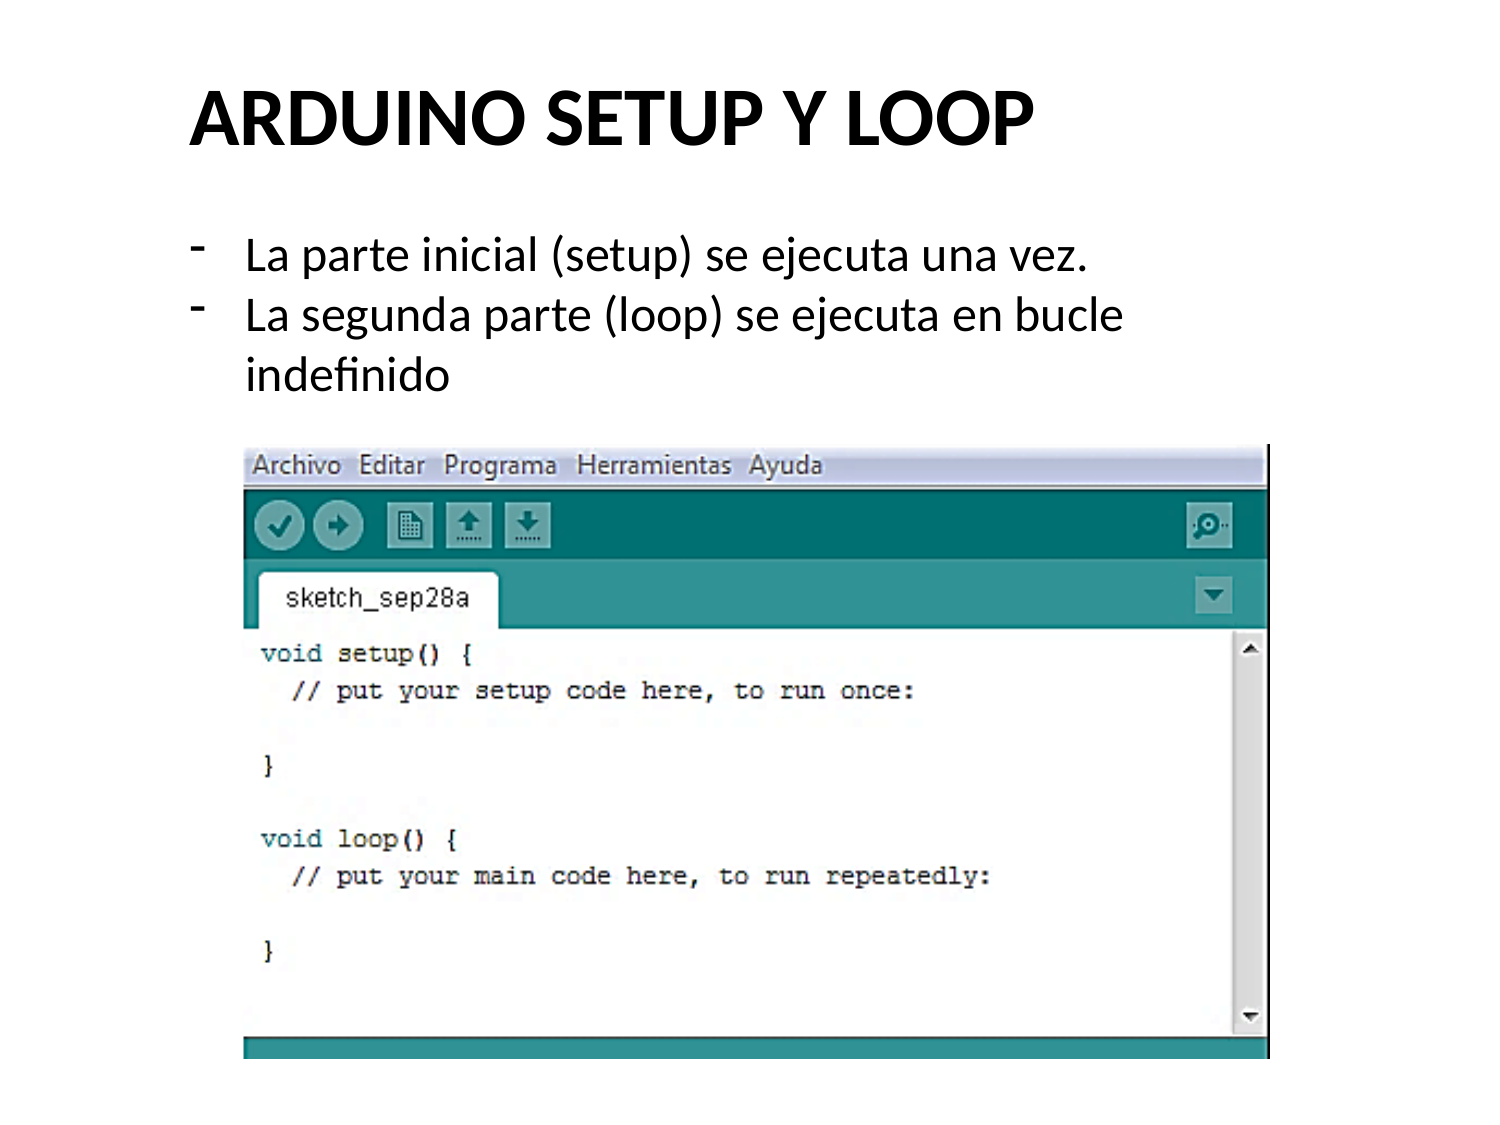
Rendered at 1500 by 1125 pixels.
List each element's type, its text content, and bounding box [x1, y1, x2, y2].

picture [242, 444, 1270, 1059]
text_box ARDUINO SETUP Y LOOP La parte inicial (setup) se ejecuta una vez. La segunda parte (loop) se ejecuta en bucle indefinido [174, 54, 1250, 410]
